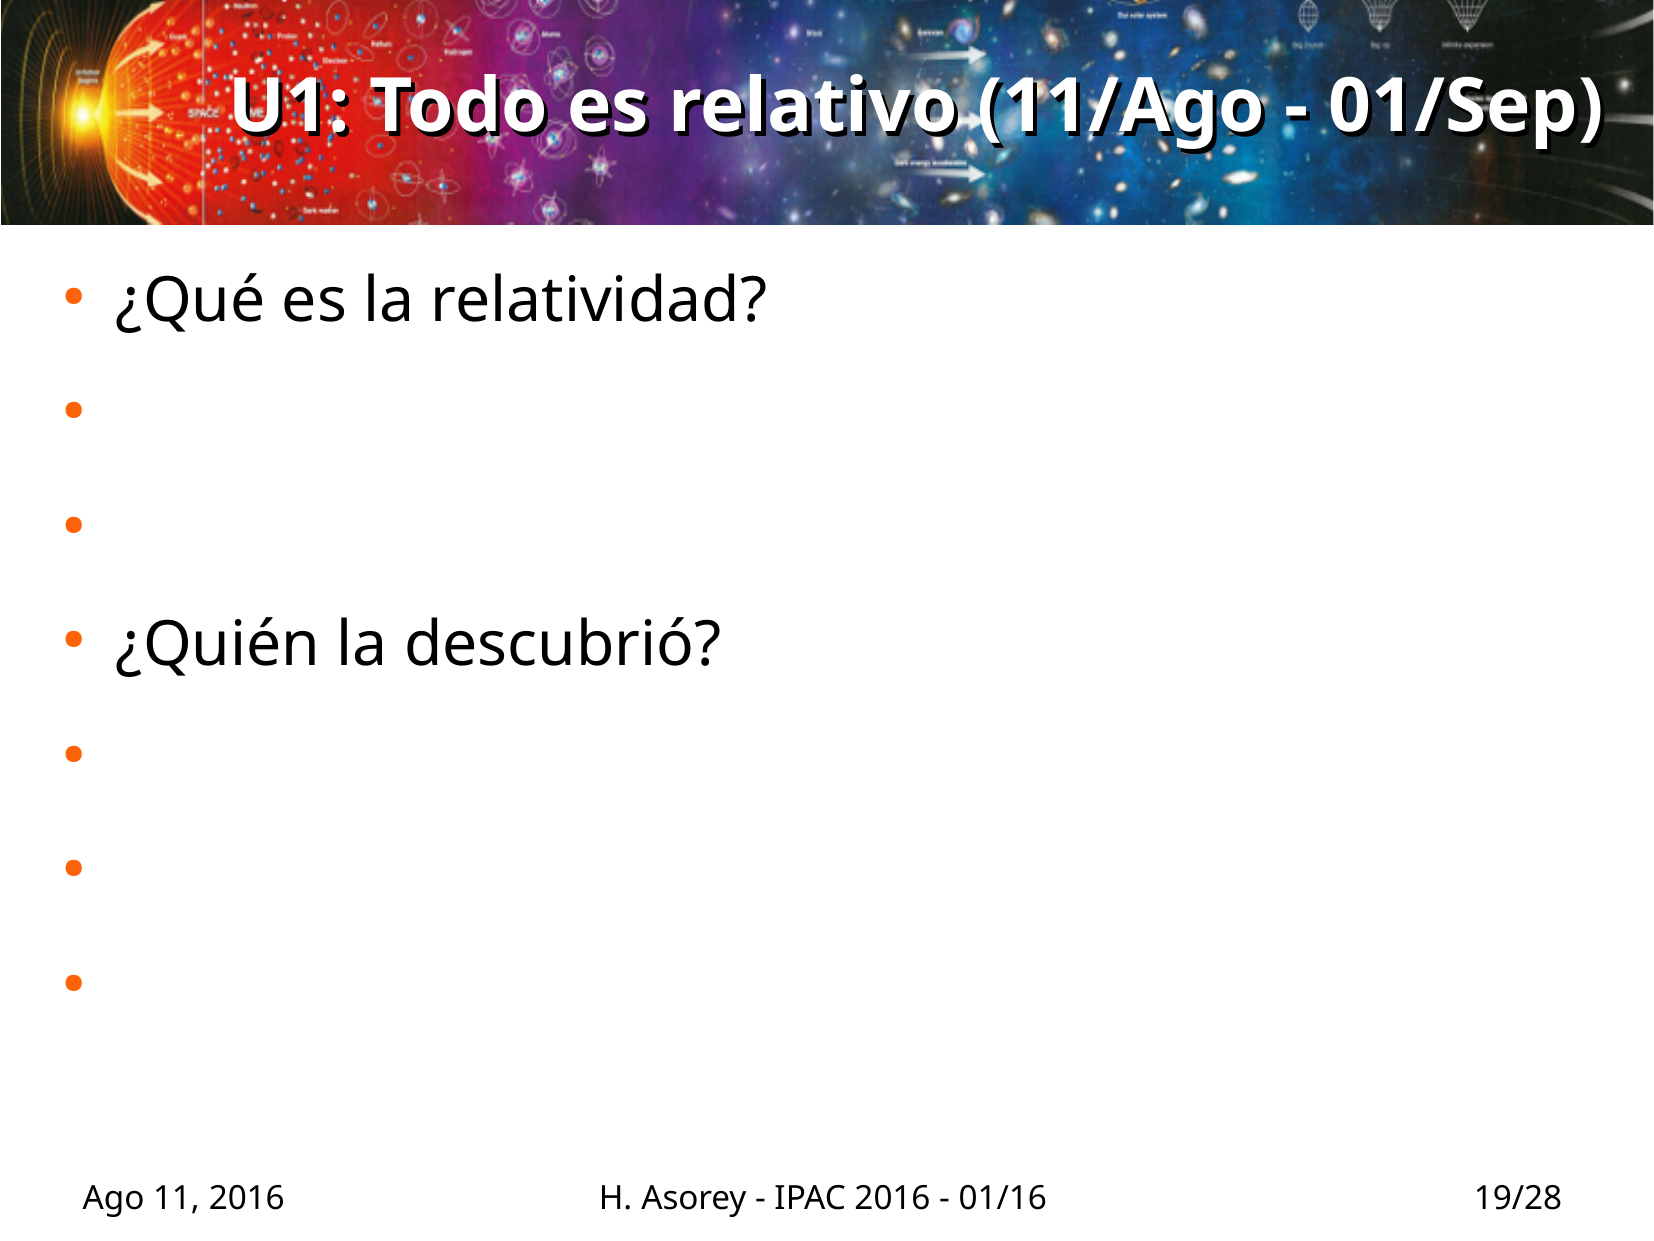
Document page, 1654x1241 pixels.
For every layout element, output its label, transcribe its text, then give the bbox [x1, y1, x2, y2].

picture [1, 0, 1654, 225]
list ¿Qué es la relatividad? ¿Quién la descubrió? [45, 255, 1606, 1156]
title U1: Todo es relativo (11/Ago - 01/Sep) [45, 15, 1606, 191]
